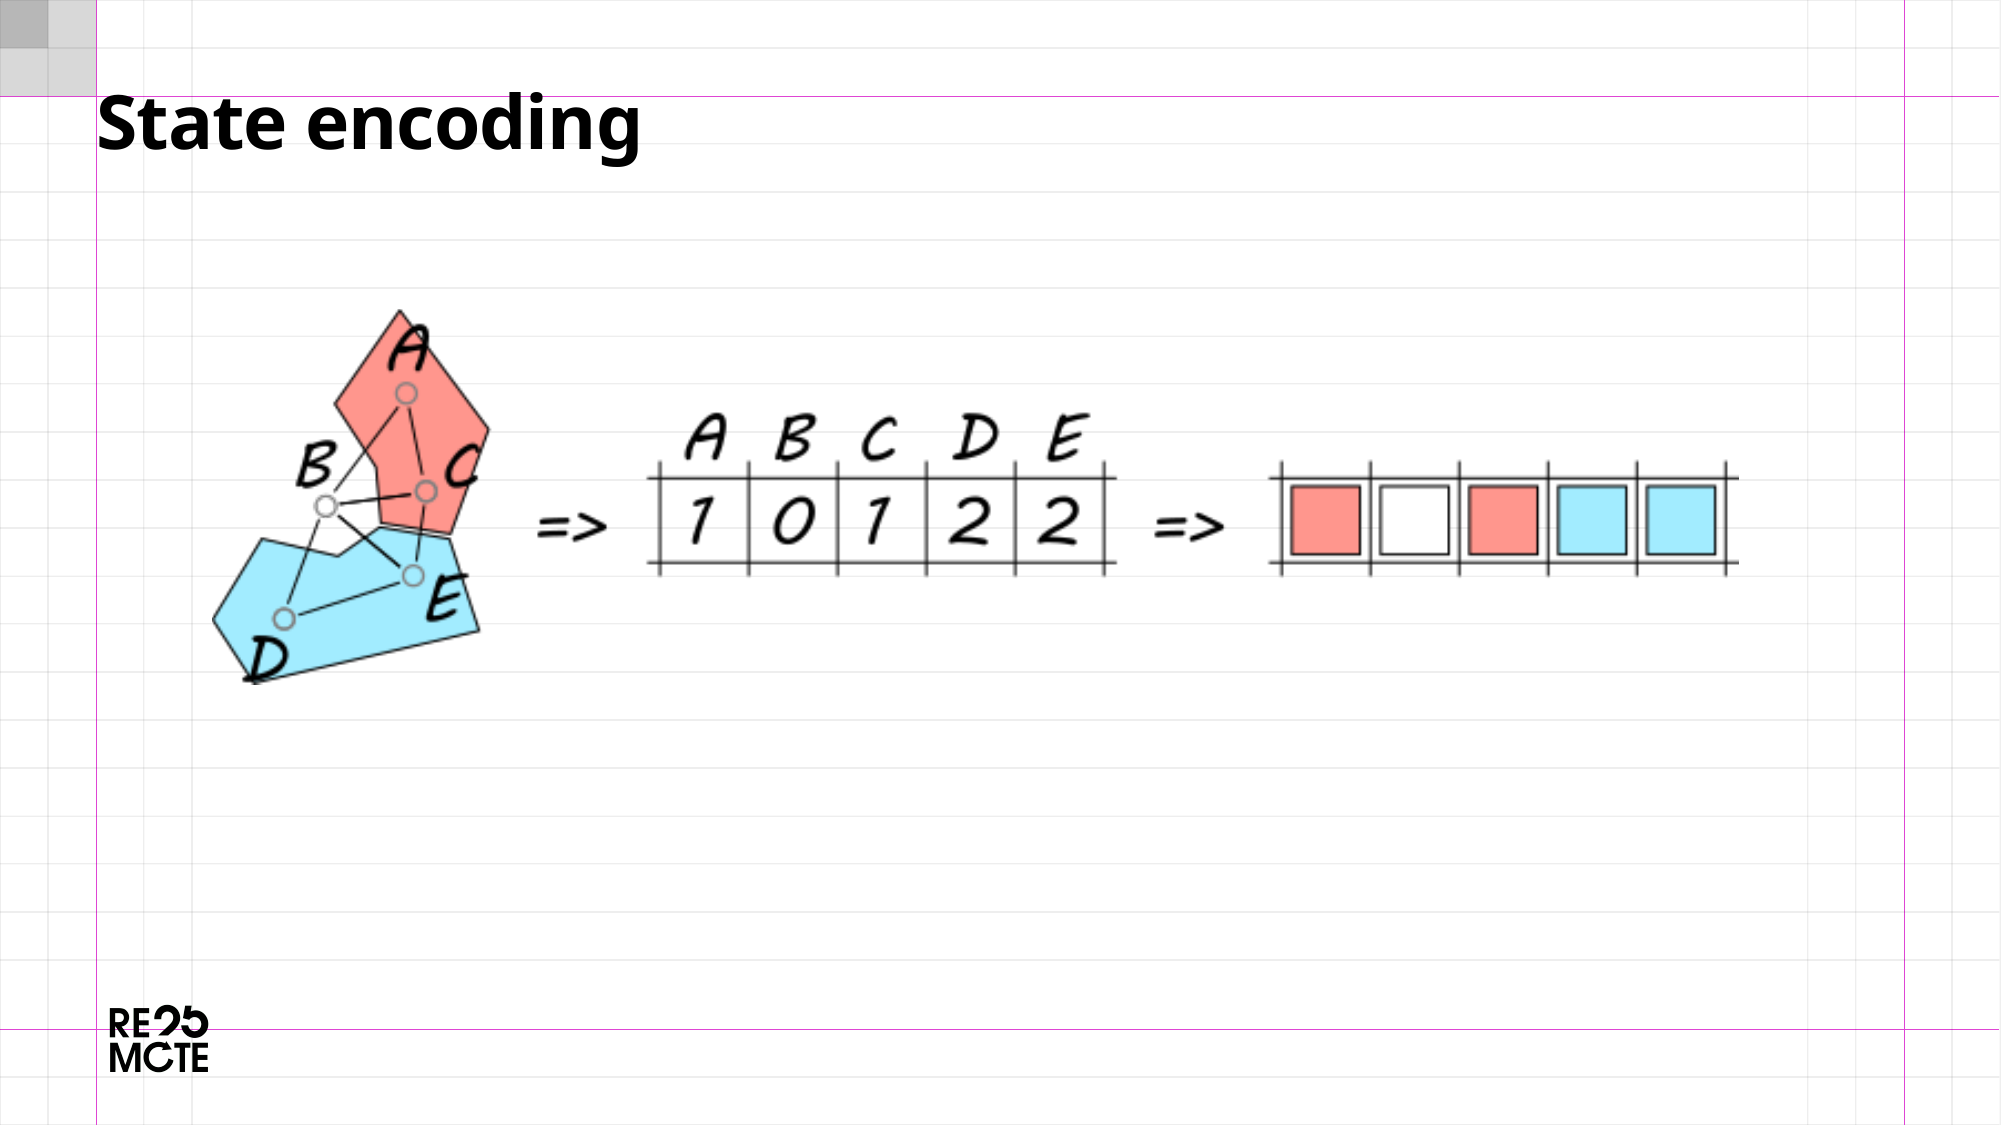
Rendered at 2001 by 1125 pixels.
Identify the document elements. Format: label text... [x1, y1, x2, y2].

title State encoding [96, 75, 1904, 166]
picture [212, 309, 1739, 685]
